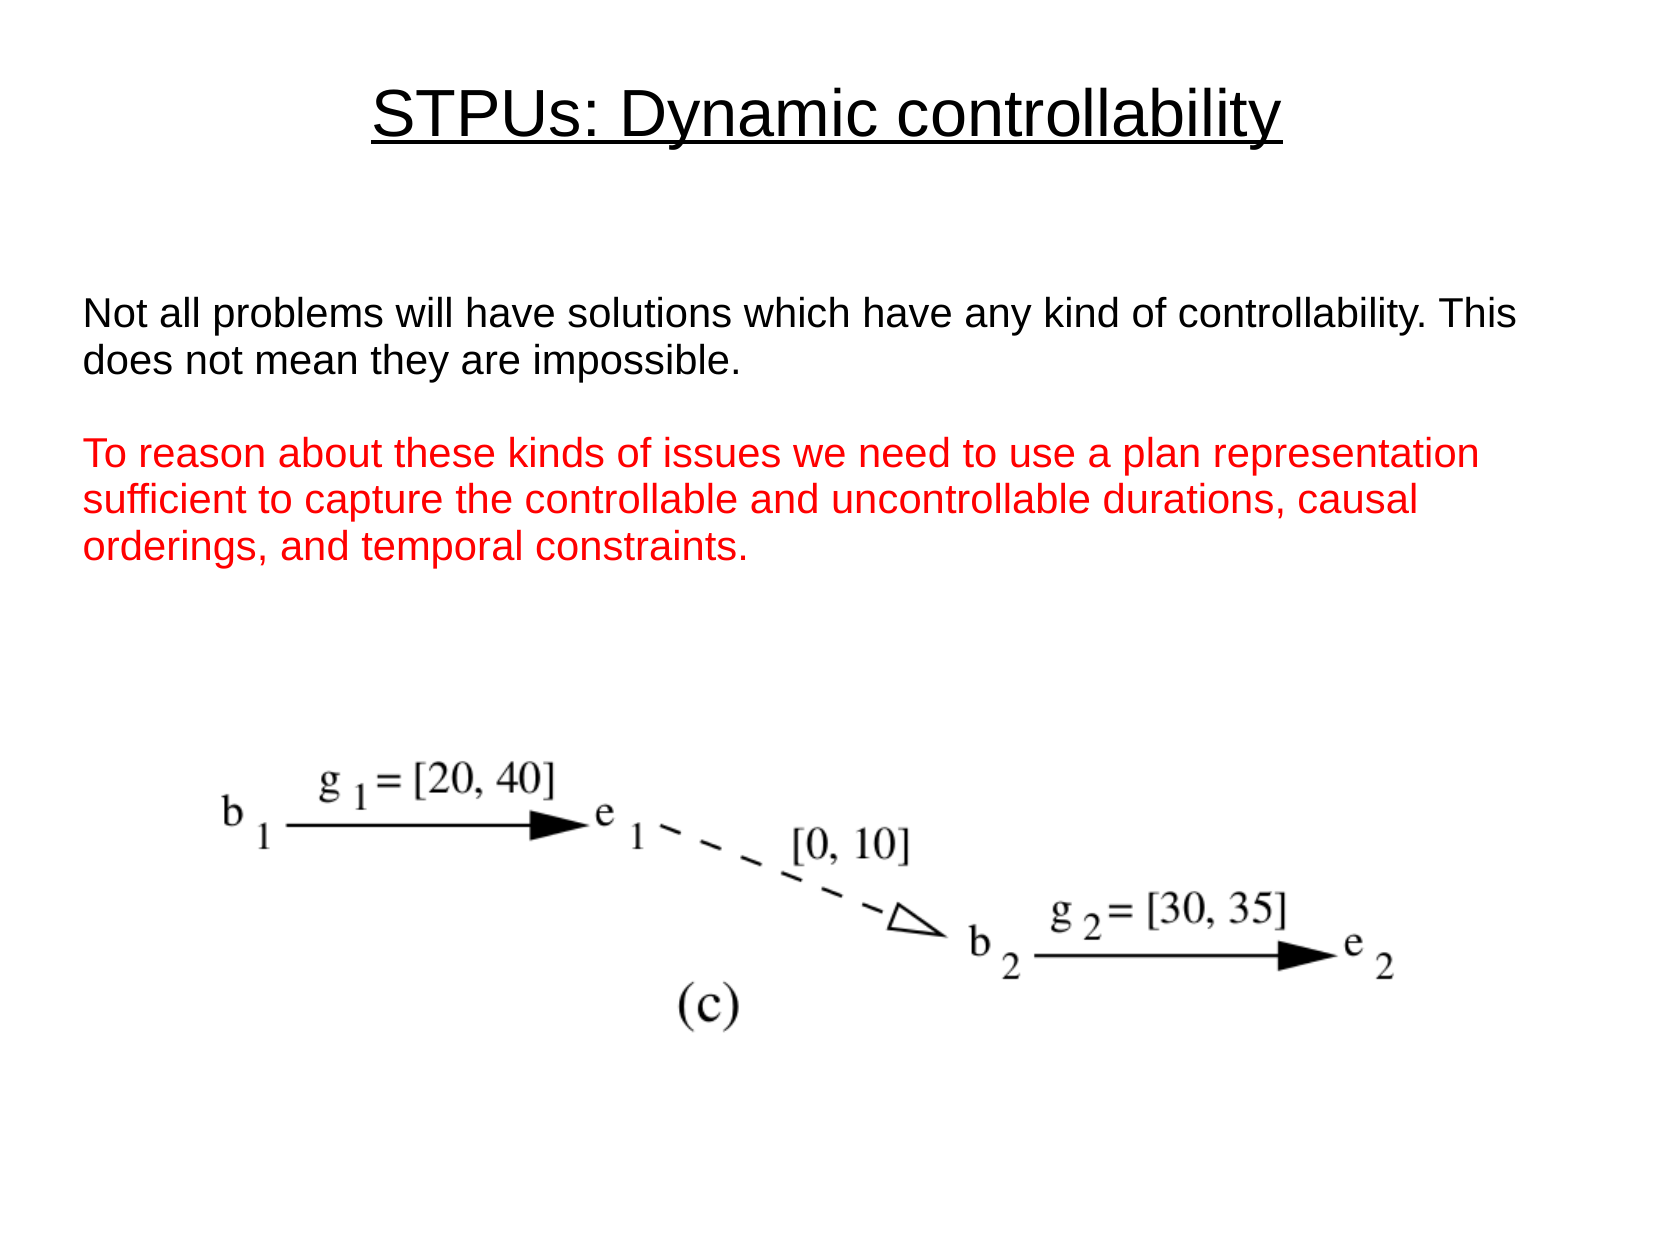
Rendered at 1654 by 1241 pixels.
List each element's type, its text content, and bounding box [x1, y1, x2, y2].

picture [159, 691, 1405, 1045]
subtitle Not all problems will have solutions which have any kind of controllability. This does not mean they are impossible. To reason about these kinds of issues we need to use a plan representation sufficient to capture the controllable and uncontrollable durations, causal orderings, and temporal constraints. [82, 290, 1536, 573]
title STPUs: Dynamic controllability [82, 49, 1571, 178]
